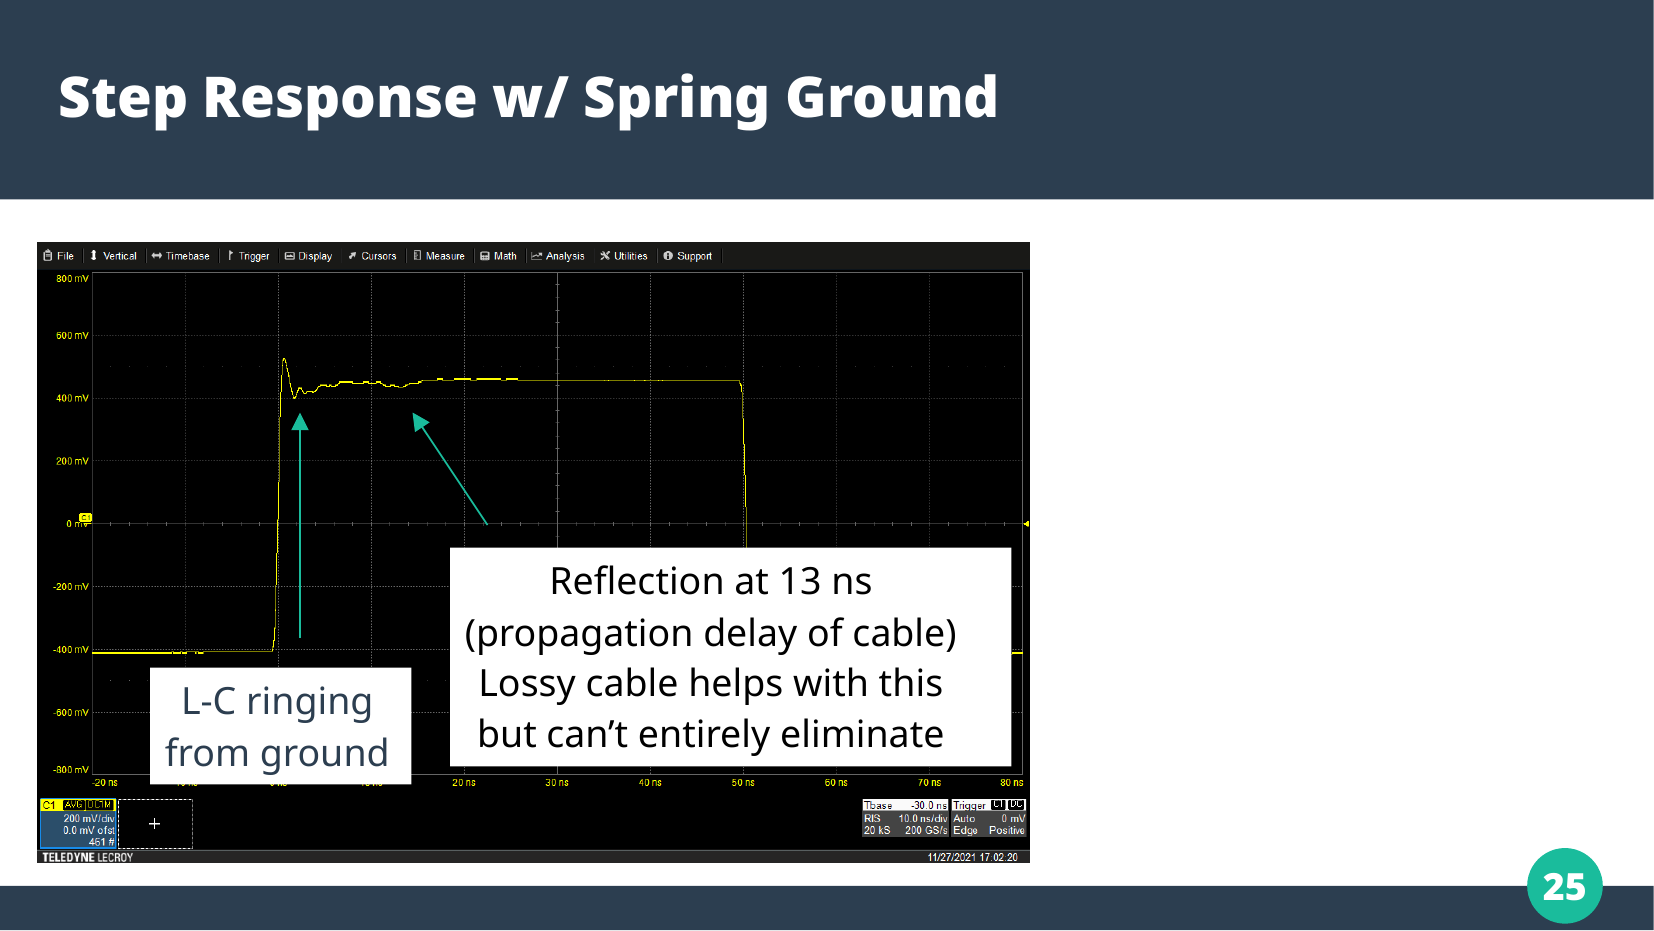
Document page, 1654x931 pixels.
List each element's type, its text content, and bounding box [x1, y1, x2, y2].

text_box Reflection at 13 ns (propagation delay of cable) Lossy cable helps with this but can’t entirely eliminate [450, 562, 1012, 752]
text_box L-C ringing from ground [150, 675, 412, 777]
title Step Response w/ Spring Ground [59, 37, 1595, 155]
picture [37, 242, 1030, 863]
